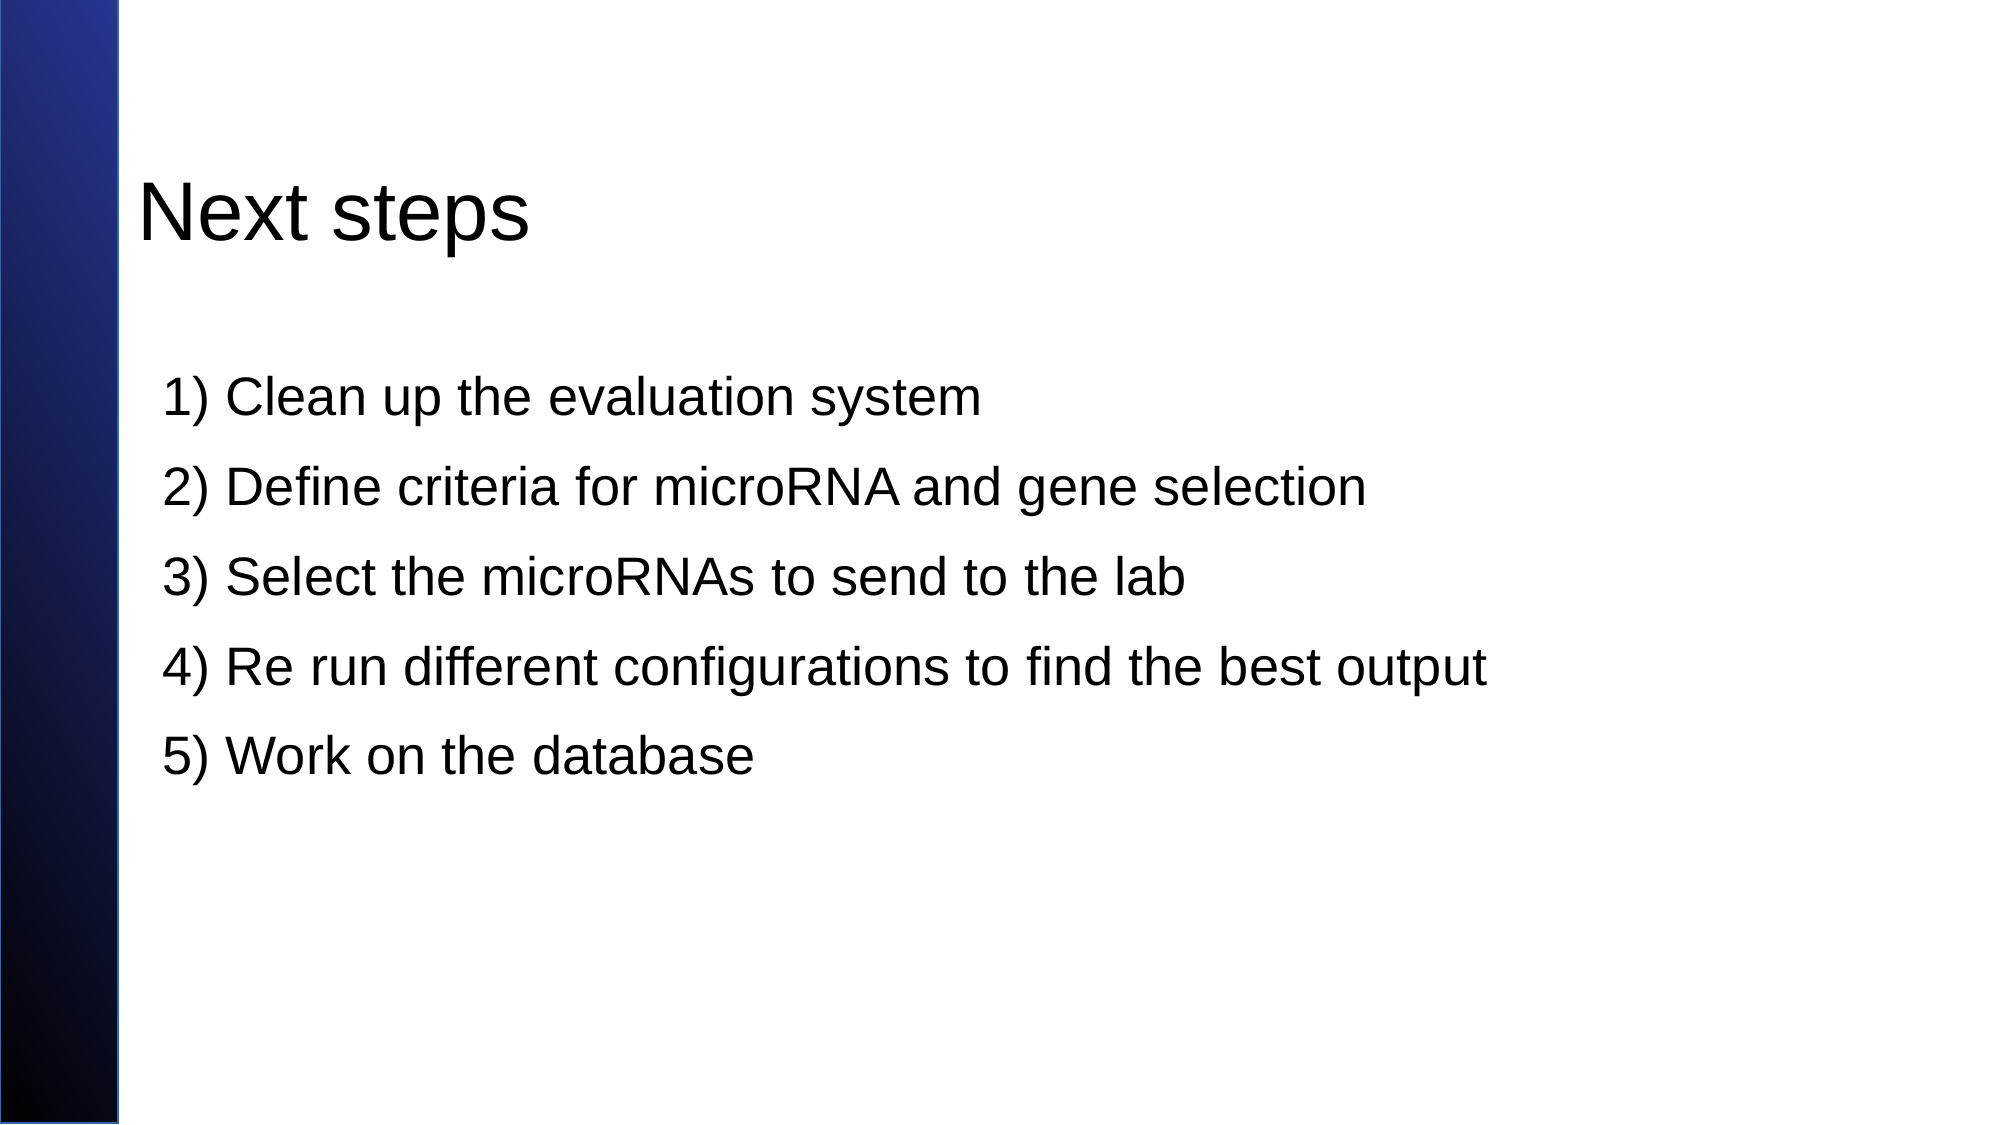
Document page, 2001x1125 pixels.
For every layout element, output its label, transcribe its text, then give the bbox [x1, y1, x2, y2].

text_box Clean up the evaluation system Define criteria for microRNA and gene selection Select the microRNAs to send to the lab Re run different configurations to find the best output Work on the database [147, 354, 2000, 1051]
text_box [0, 0, 118, 1123]
text_box Next steps [137, 59, 1822, 372]
